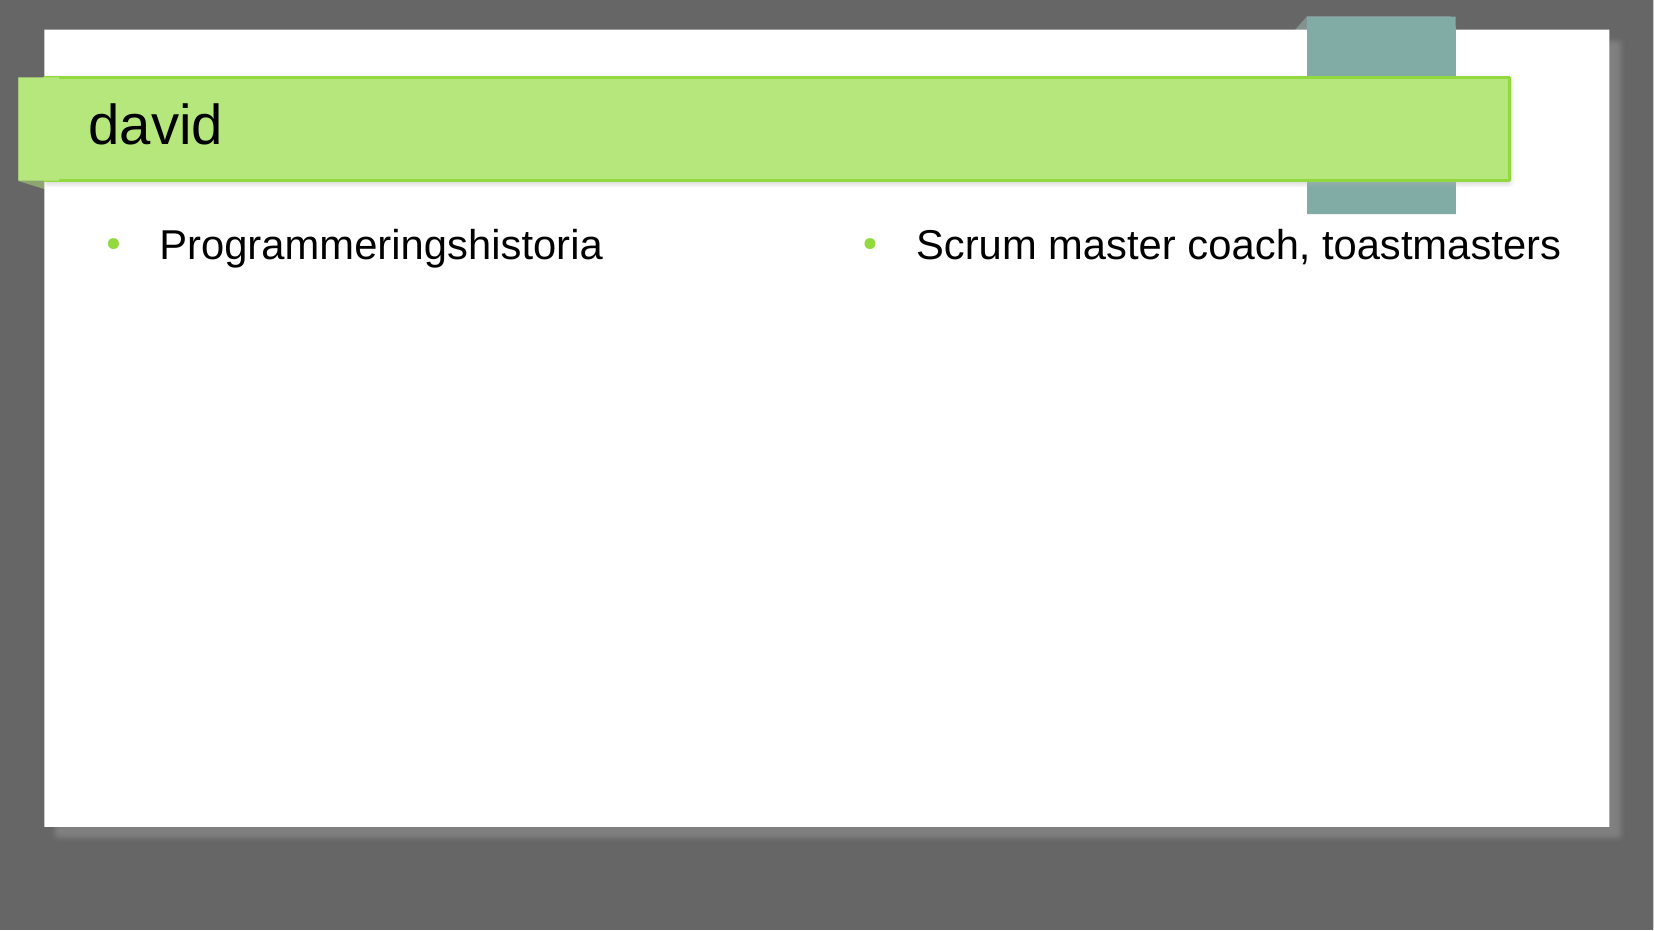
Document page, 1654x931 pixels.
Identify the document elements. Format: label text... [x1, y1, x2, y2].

list Programmeringshistoria [88, 221, 809, 813]
list Scrum master coach, toastmasters [845, 221, 1566, 813]
title david [88, 73, 1506, 178]
